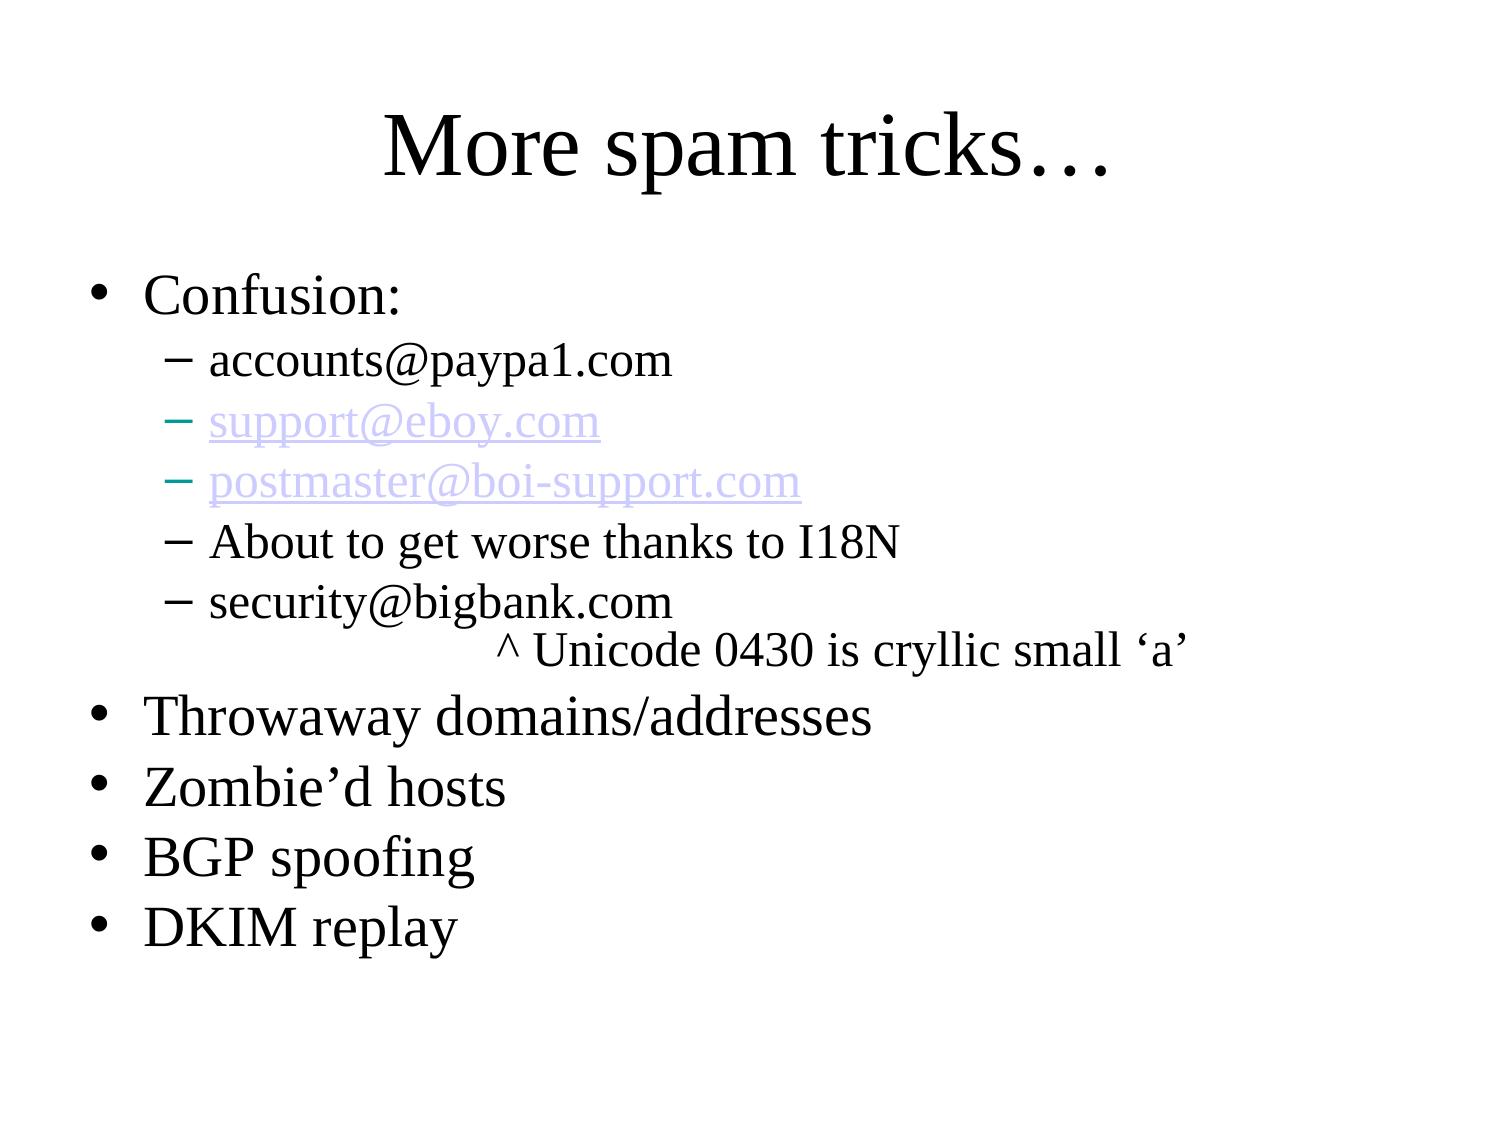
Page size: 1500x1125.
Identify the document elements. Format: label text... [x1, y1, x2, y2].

list Confusion: accounts@paypa1.com support@eboy.com postmaster@boi-support.com About to get worse thanks to I18N security@bigbаnk.com ^ Unicode 0430 is cryllic small ‘a’ Throwaway domains/addresses Zombie’d hosts BGP spoofing DKIM replay [75, 262, 1426, 1005]
title More spam tricks… [75, 45, 1426, 233]
